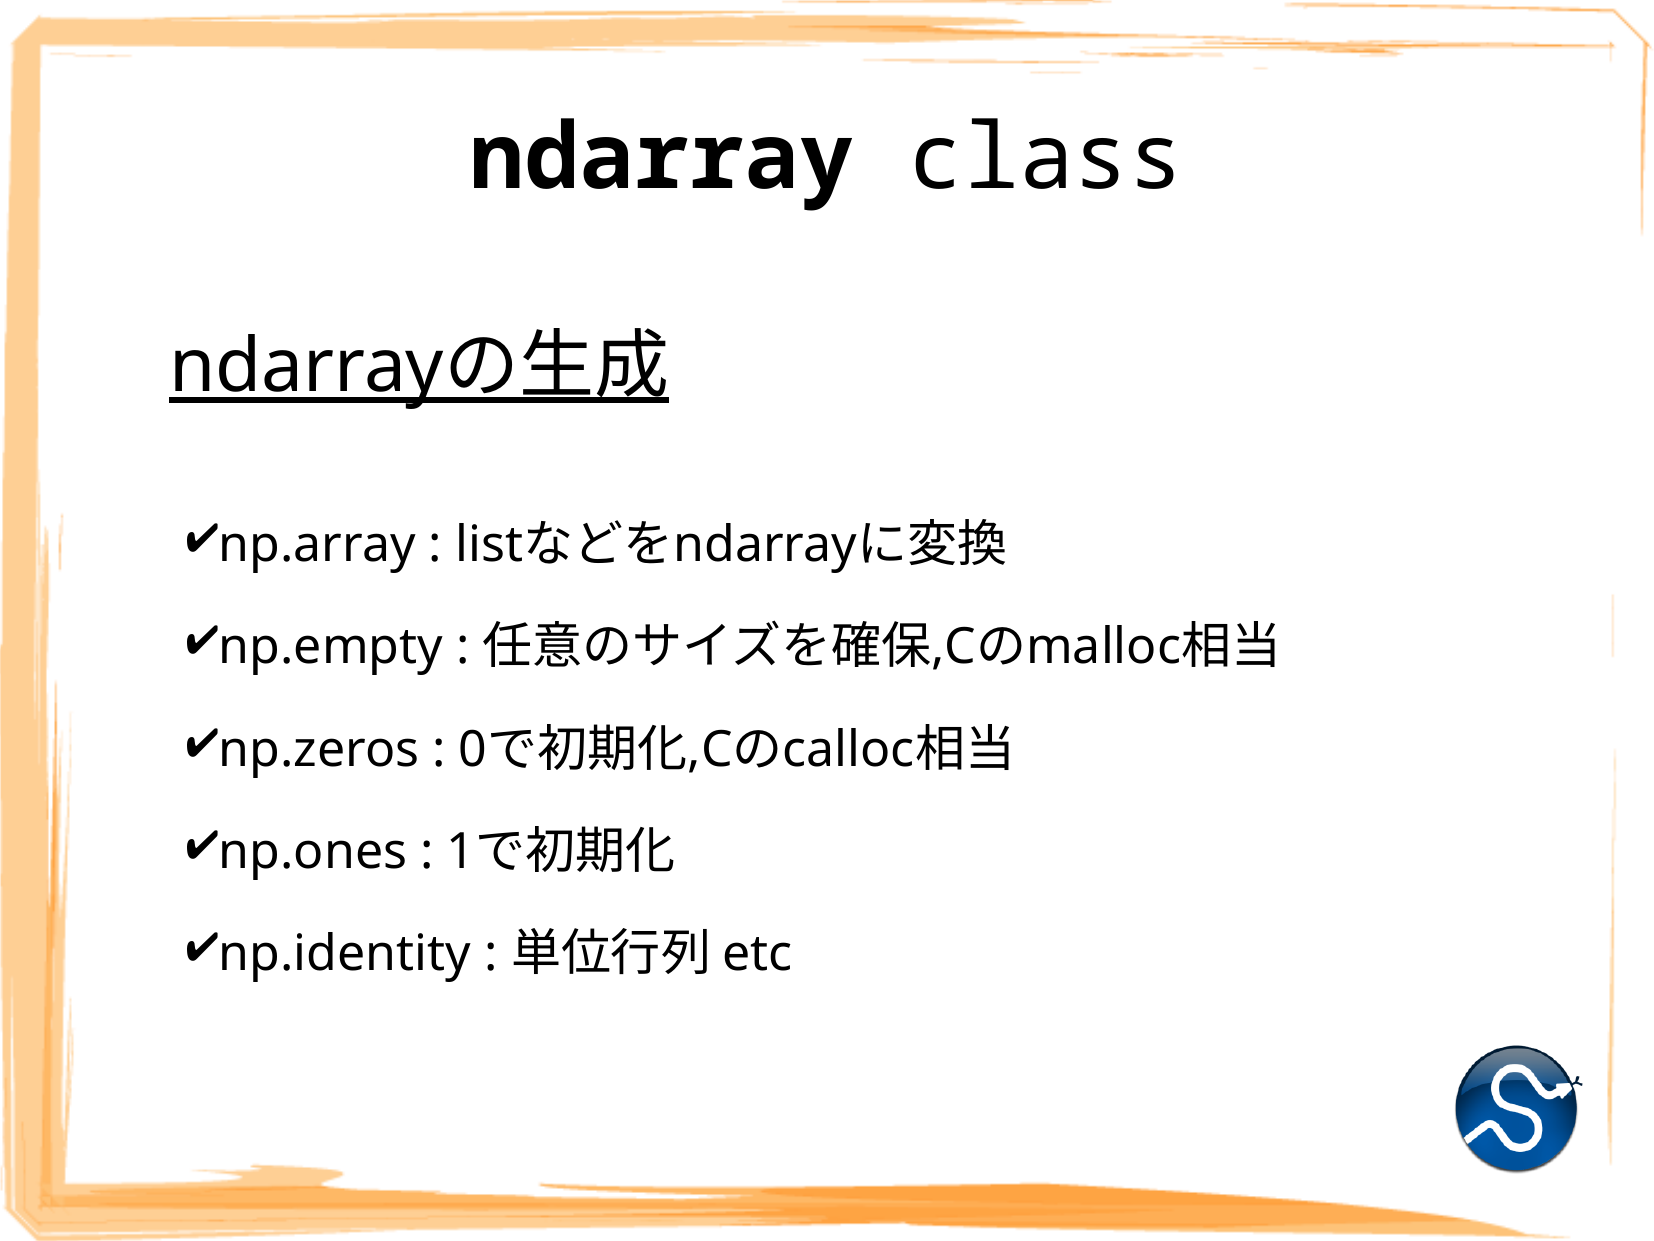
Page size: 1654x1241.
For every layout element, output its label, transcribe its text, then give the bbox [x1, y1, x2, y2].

title ndarray class [82, 49, 1571, 257]
picture [0, 0, 1654, 1241]
text_box np.array : listなどをndarrayに変換 np.empty : 任意のサイズを確保,Cのmalloc相当 np.zeros : 0で初期化,Cのcalloc相当 np.ones : 1で初期化 np.identity : 単位行列 etc [171, 496, 1274, 898]
text_box ndarrayの生成 [154, 297, 674, 393]
